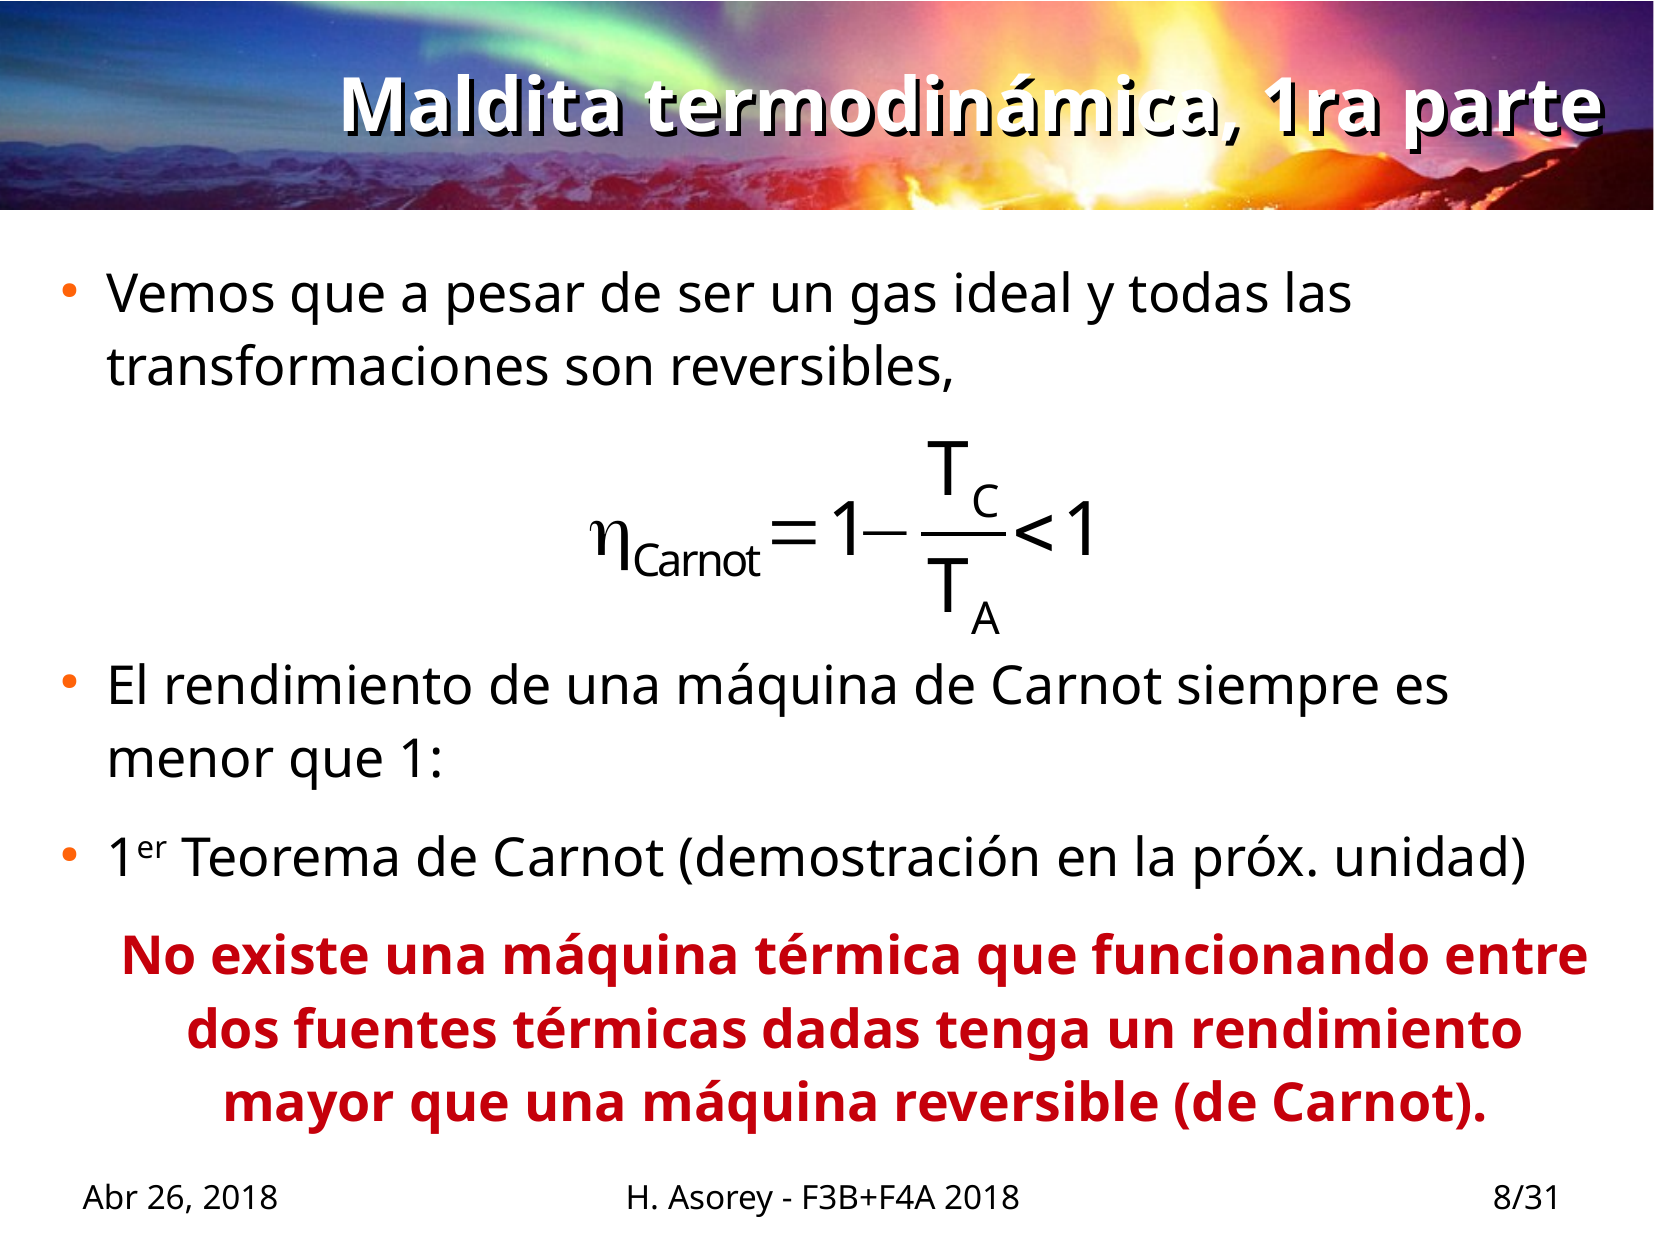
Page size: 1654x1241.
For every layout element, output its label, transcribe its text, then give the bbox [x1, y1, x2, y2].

picture [0, 1, 1654, 210]
chart [580, 423, 1096, 646]
title Maldita termodinámica, 1ra parte [45, 15, 1606, 191]
list Vemos que a pesar de ser un gas ideal y todas las transformaciones son reversibles, El rendimiento de una máquina de Carnot siempre es menor que 1: 1er Teorema de Carnot (demostración en la próx. unidad) No existe una máquina térmica que funcionando entre dos fuentes térmicas dadas tenga un rendimiento mayor que una máquina reversible (de Carnot). [45, 255, 1606, 1156]
